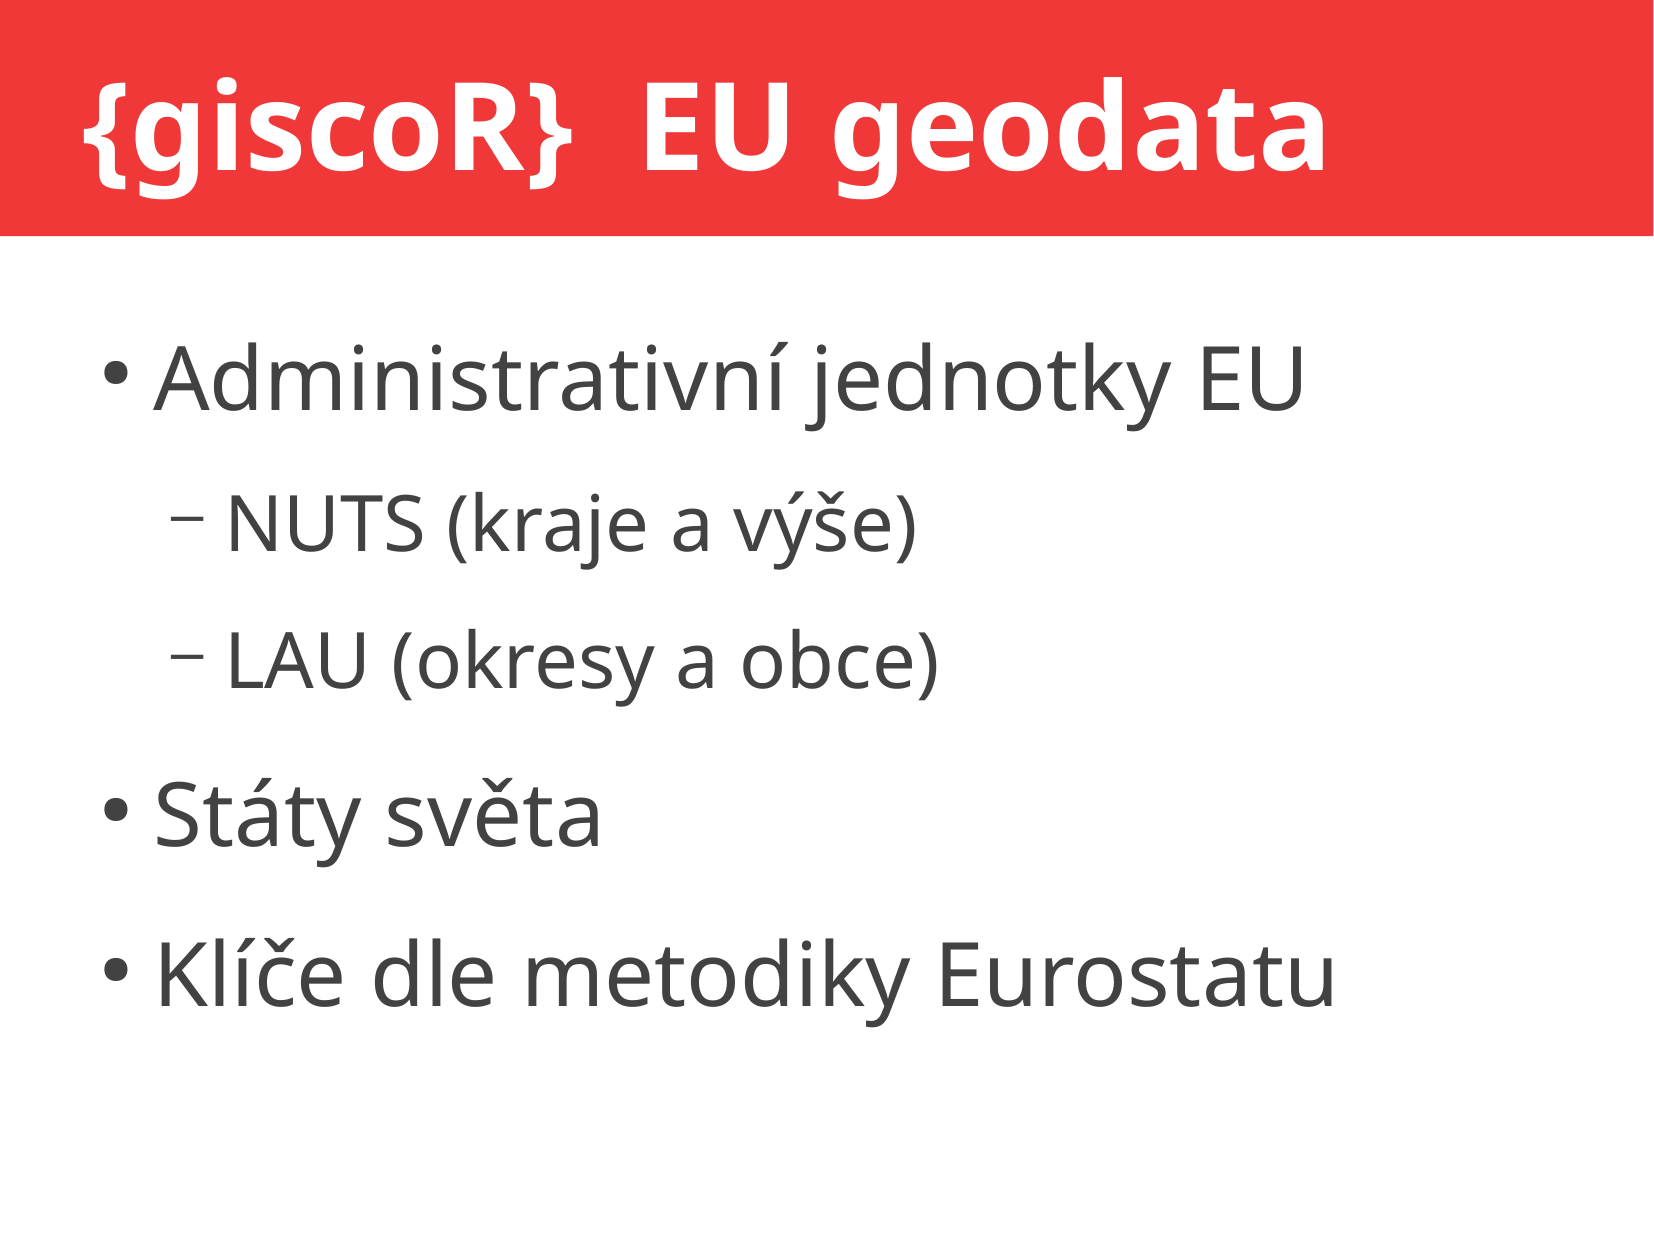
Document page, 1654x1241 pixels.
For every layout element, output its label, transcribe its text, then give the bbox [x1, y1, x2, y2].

title {giscoR} EU geodata [82, 19, 1571, 227]
list Administrativní jednotky EU NUTS (kraje a výše) LAU (okresy a obce) Státy světa Klíče dle metodiky Eurostatu [82, 314, 1563, 1080]
